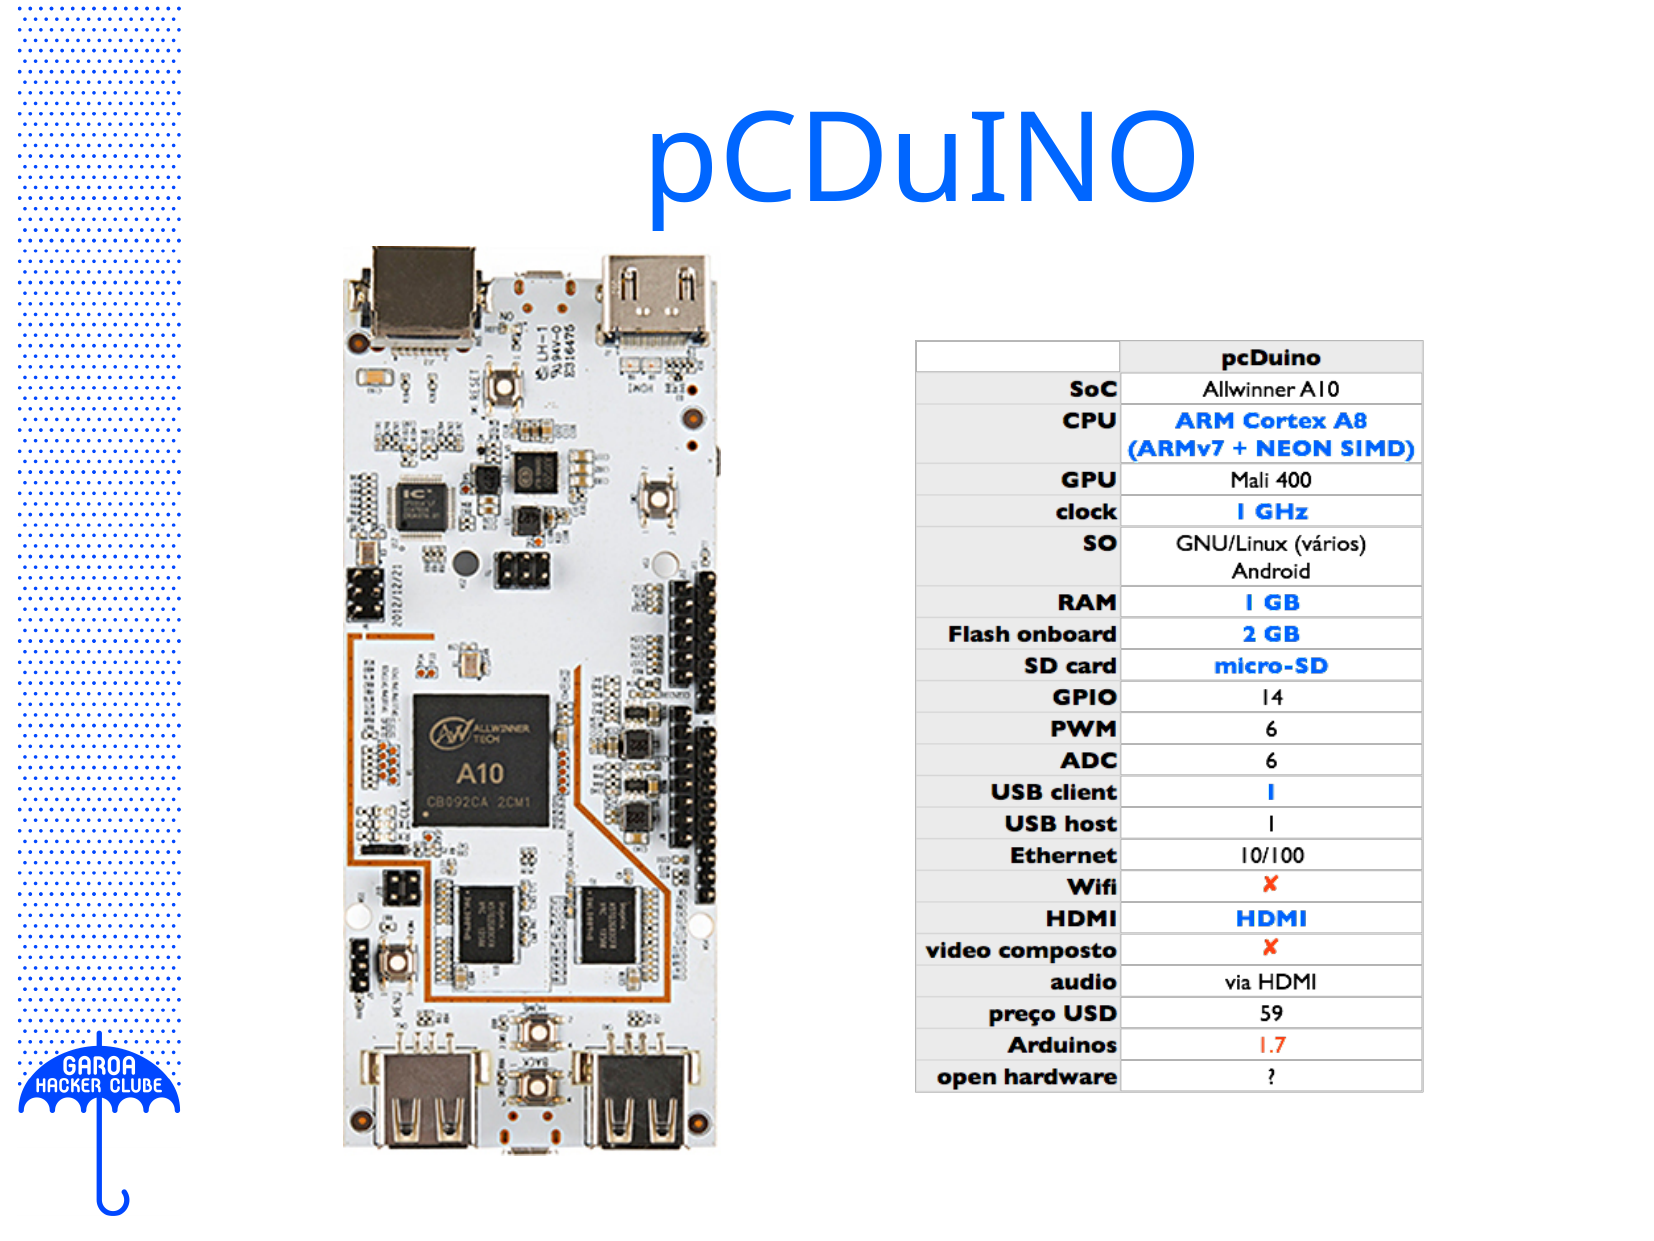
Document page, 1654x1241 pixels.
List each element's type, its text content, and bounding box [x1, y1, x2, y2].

picture [914, 339, 1426, 1096]
title pCDuINO [210, 49, 1636, 257]
picture [17, 0, 181, 1216]
picture [343, 246, 721, 1156]
